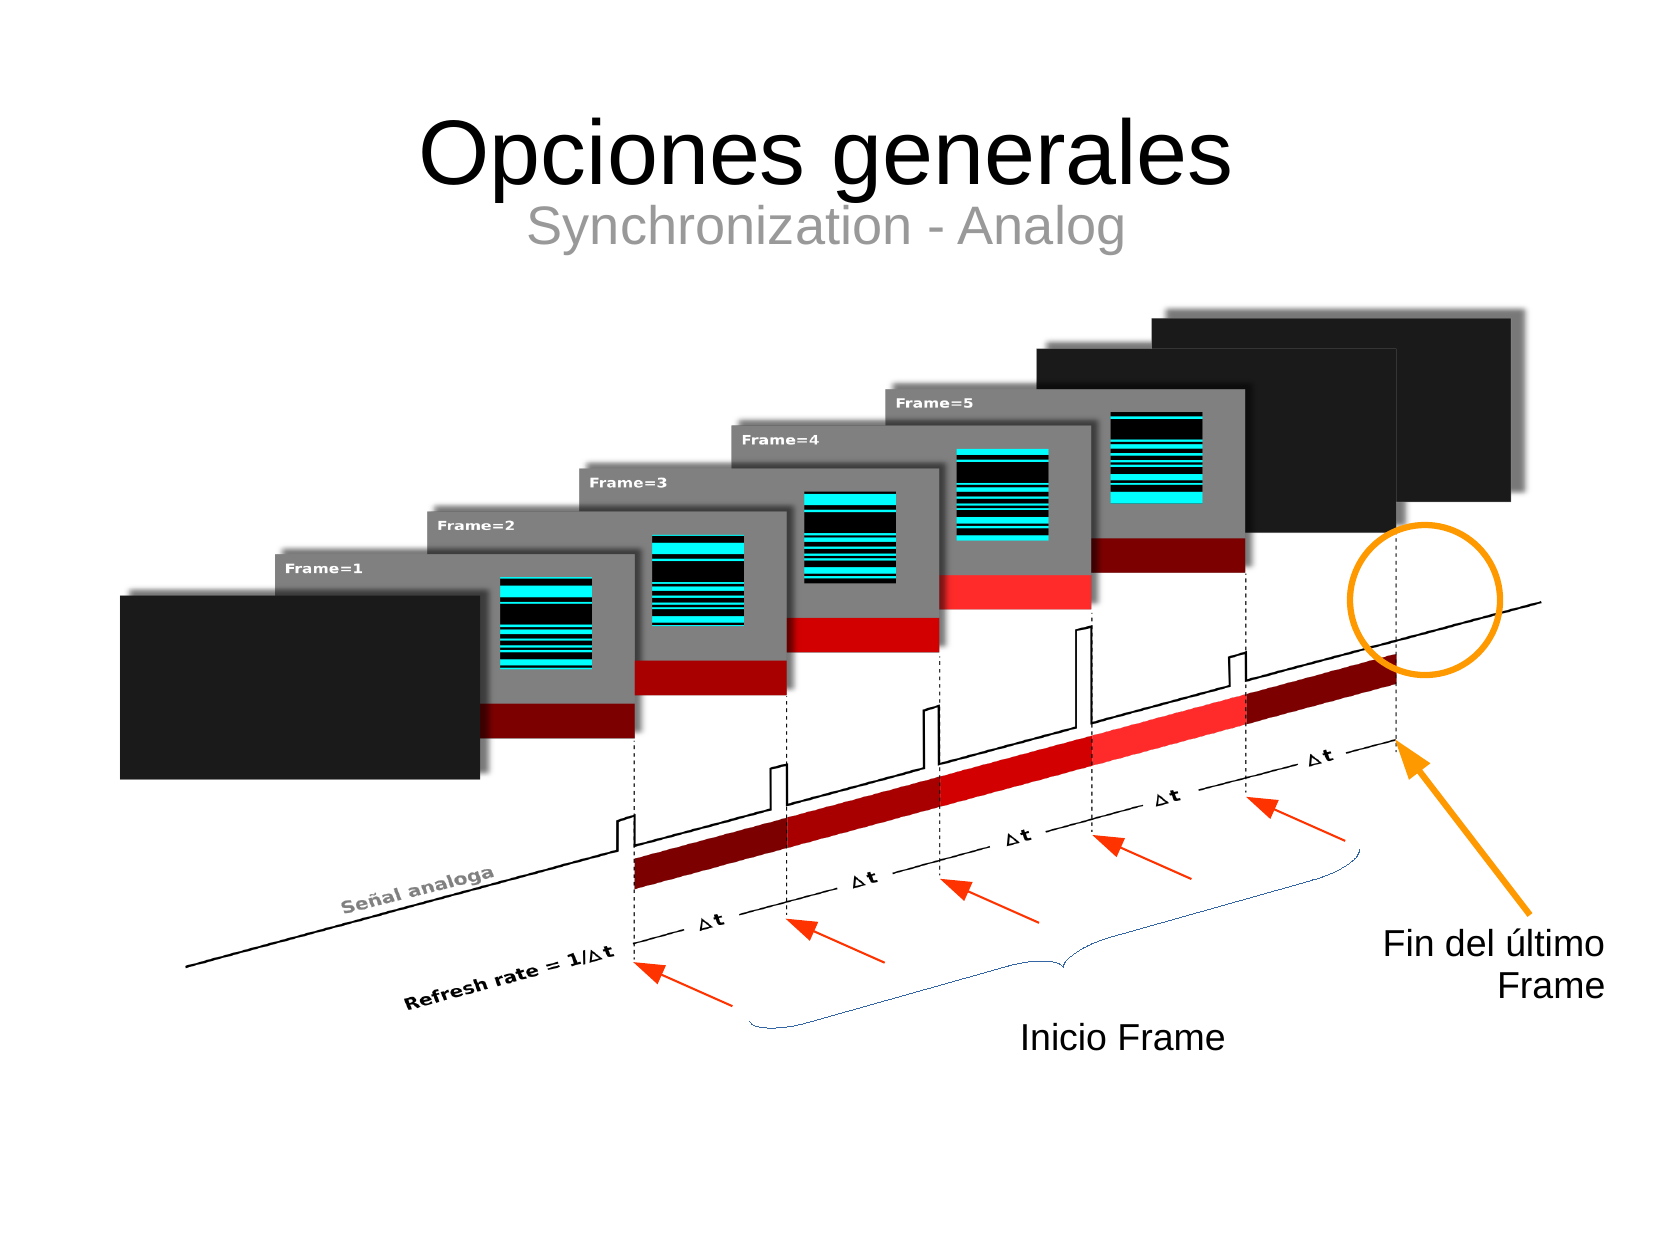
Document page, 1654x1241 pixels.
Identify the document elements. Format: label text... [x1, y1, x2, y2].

title Opciones generales [82, 49, 1571, 195]
text_box Inicio Frame [1005, 1009, 1276, 1067]
text_box Fin del último Frame [1350, 915, 1621, 1014]
title Synchronization - Analog [82, 195, 1572, 257]
picture [93, 290, 1561, 1010]
